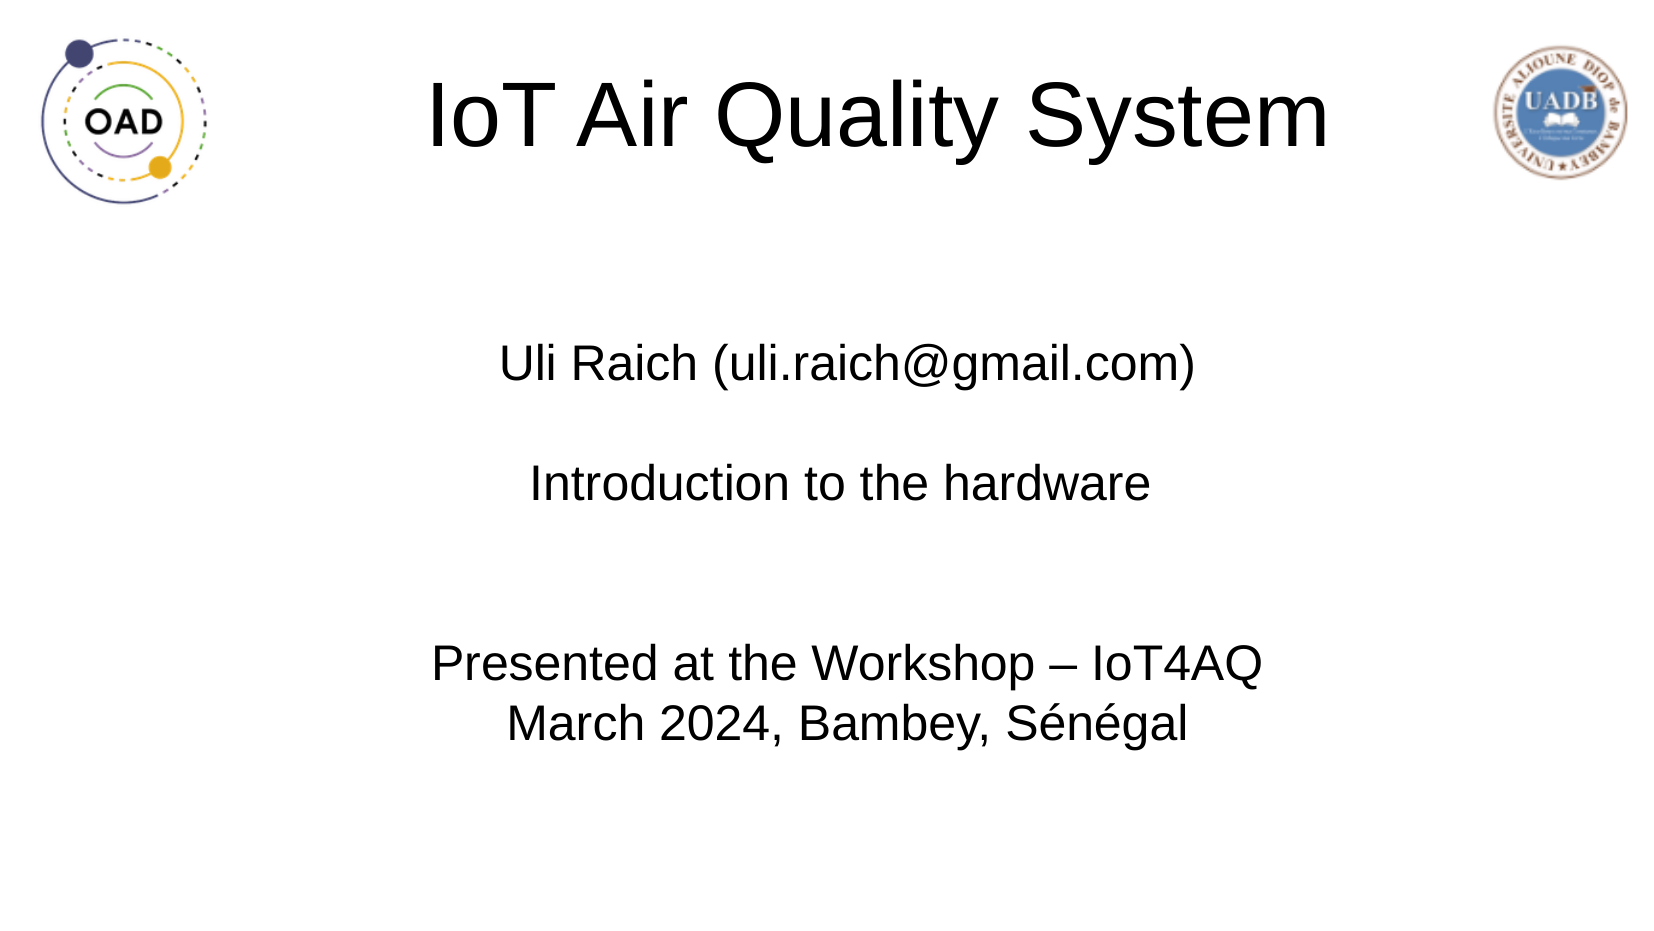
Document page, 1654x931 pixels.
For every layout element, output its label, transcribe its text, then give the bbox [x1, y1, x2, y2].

subtitle Uli Raich (uli.raich@gmail.com) Introduction to the hardware Presented at the Workshop – IoT4AQ March 2024, Bambey, Sénégal [82, 217, 1613, 863]
picture [0, 24, 242, 225]
title IoT Air Quality System [295, 32, 1463, 188]
picture [1482, 37, 1641, 188]
